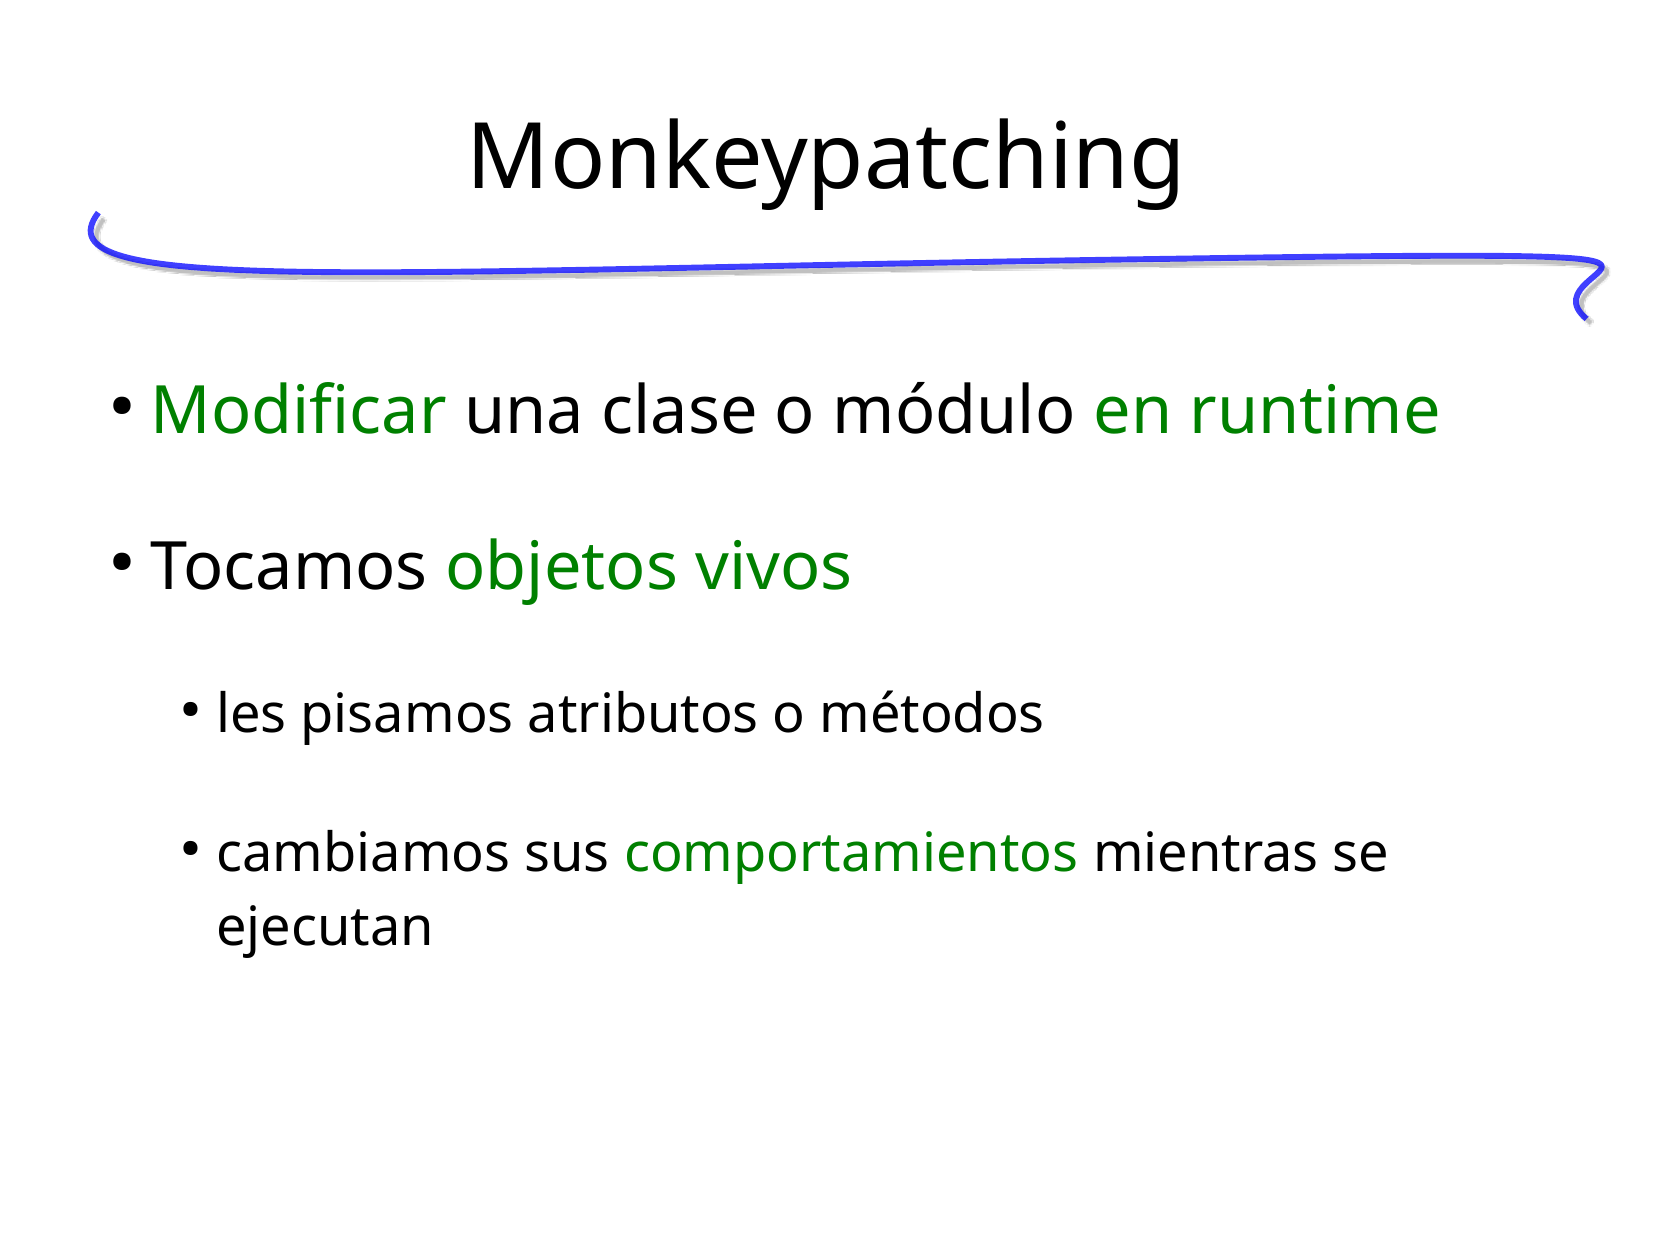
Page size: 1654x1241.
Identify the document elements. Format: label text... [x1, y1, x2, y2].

subtitle Modificar una clase o módulo en runtime Tocamos objetos vivos les pisamos atributos o métodos cambiamos sus comportamientos mientras se ejecutan [109, 378, 1565, 945]
title Monkeypatching [82, 49, 1571, 257]
